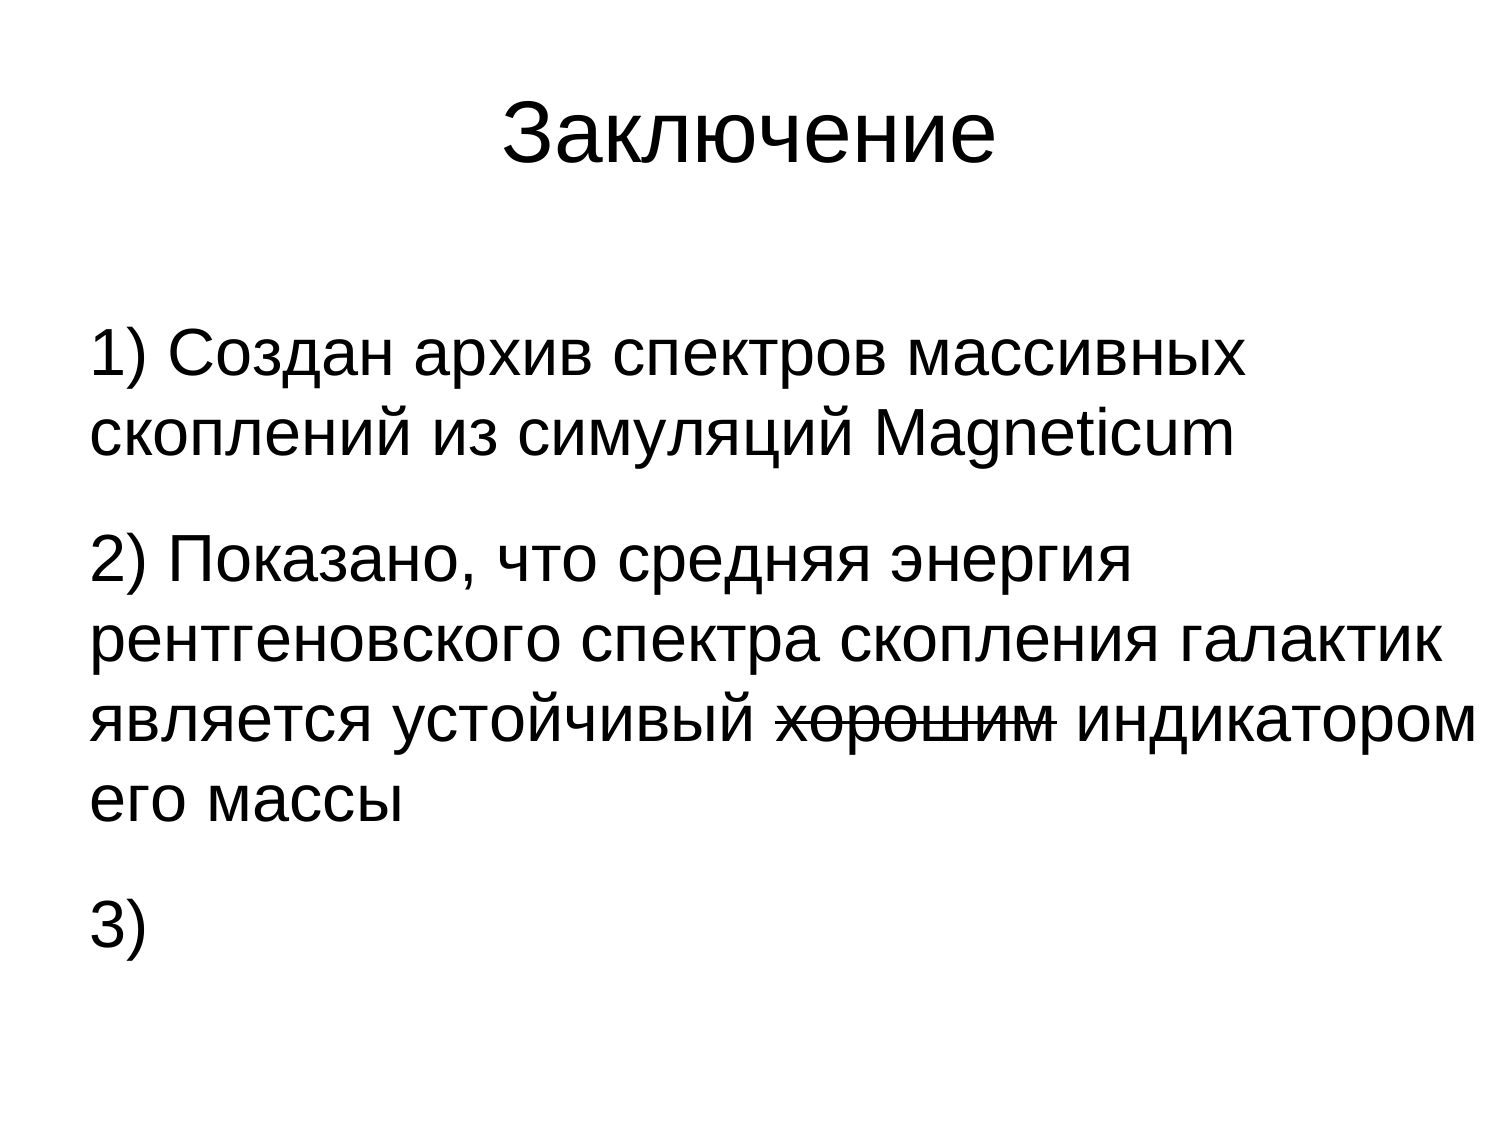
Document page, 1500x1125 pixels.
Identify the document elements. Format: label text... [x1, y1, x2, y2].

text_box 1) Создан архив спектров массивных скоплений из симуляций Magneticum 2) Показано, что средняя энергия рентгеновского спектра скопления галактик является устойчивый хорошим индикатором его массы 3) [75, 301, 1500, 968]
title Заключение [75, 25, 1426, 229]
